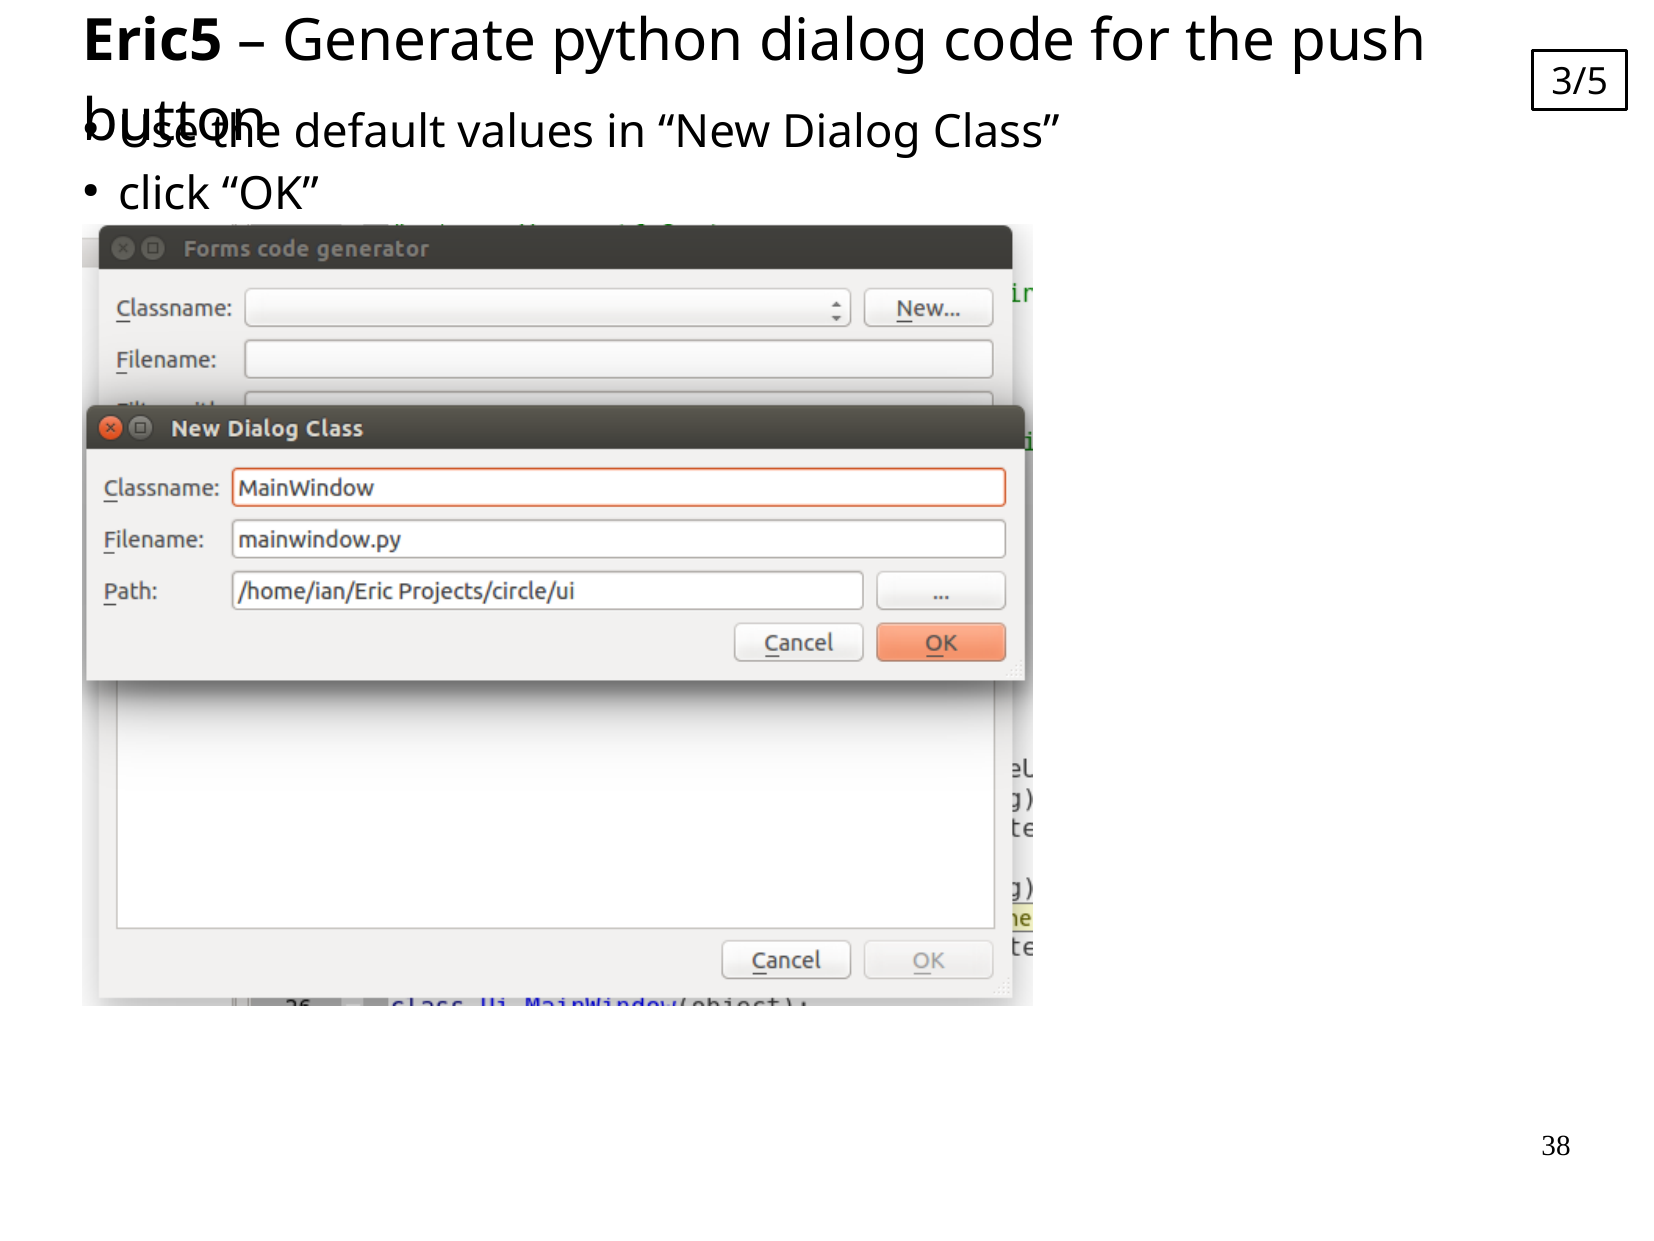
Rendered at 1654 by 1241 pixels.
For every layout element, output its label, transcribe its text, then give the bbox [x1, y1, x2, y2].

title Eric5 – Generate python dialog code for the push button [82, 7, 1571, 100]
text_box Use the default values in “New Dialog Class” click “OK” [82, 100, 1571, 221]
picture [82, 224, 1033, 1006]
text_box 3/5 [1532, 50, 1627, 110]
